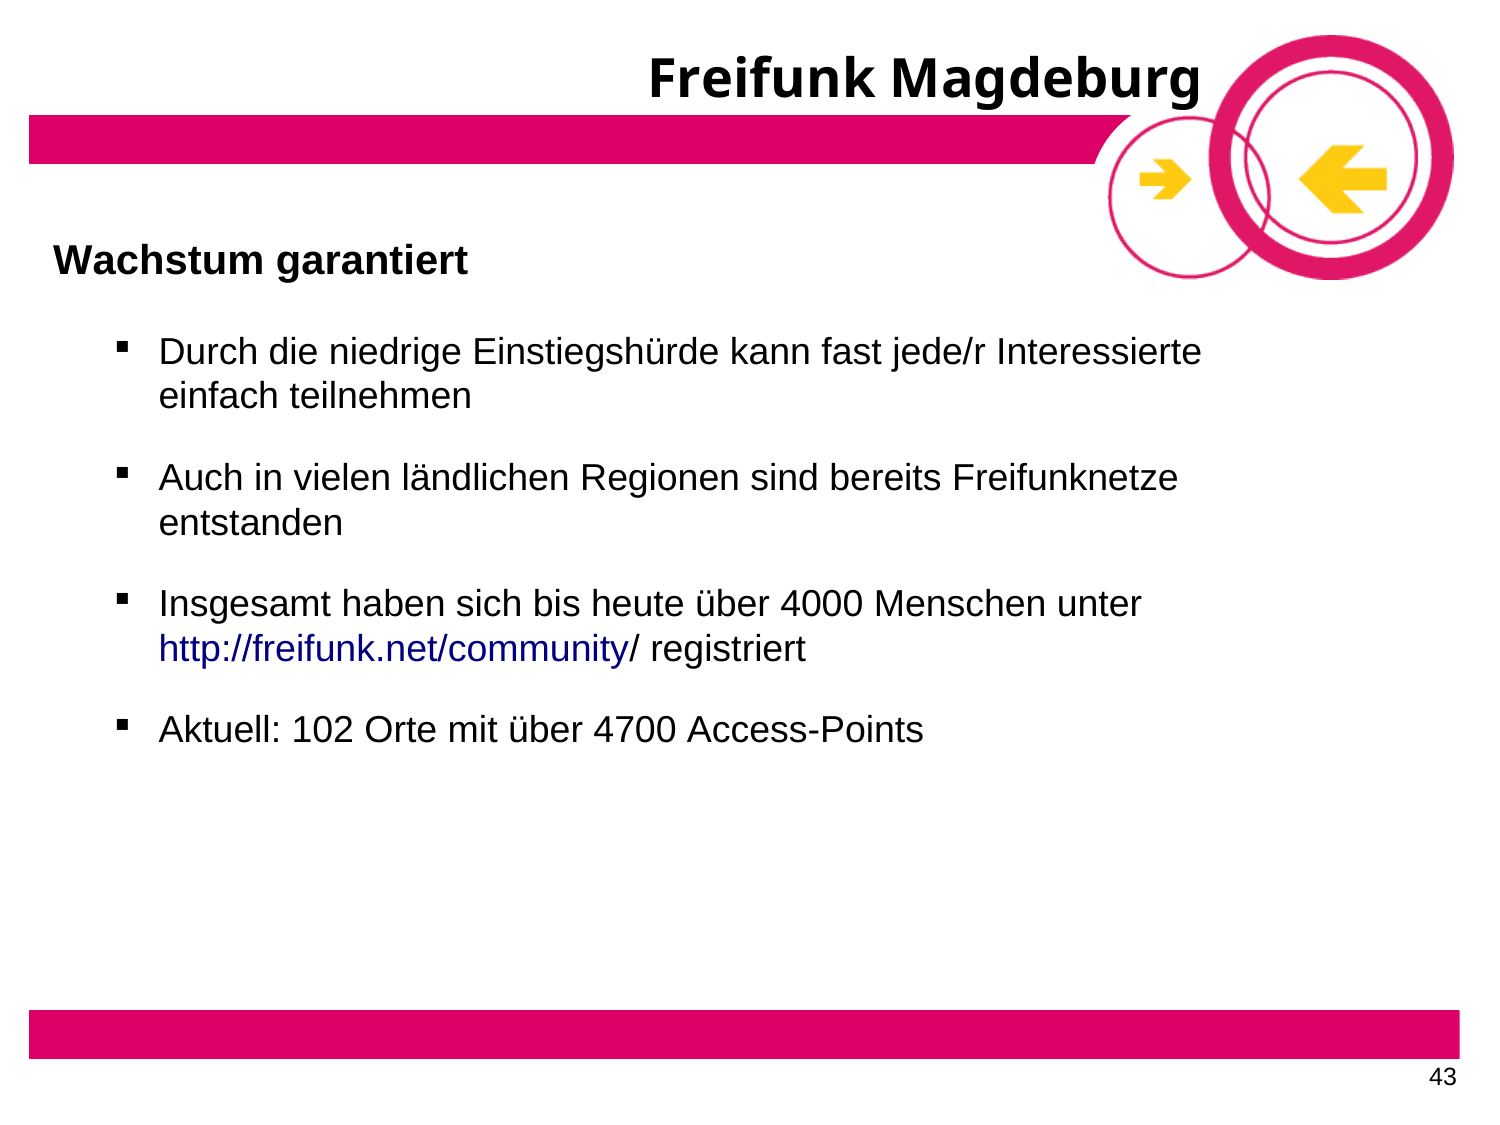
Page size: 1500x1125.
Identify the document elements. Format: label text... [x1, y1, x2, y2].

text_box Durch die niedrige Einstiegshürde kann fast jede/r Interessierte einfach teilnehmen Auch in vielen ländlichen Regionen sind bereits Freifunknetze entstanden Insgesamt haben sich bis heute über 4000 Menschen unter http://freifunk.net/community/ registriert Aktuell: 102 Orte mit über 4700 Access-Points [84, 248, 1313, 887]
text_box Wachstum garantiert [53, 233, 1046, 313]
picture [1107, 35, 1454, 280]
